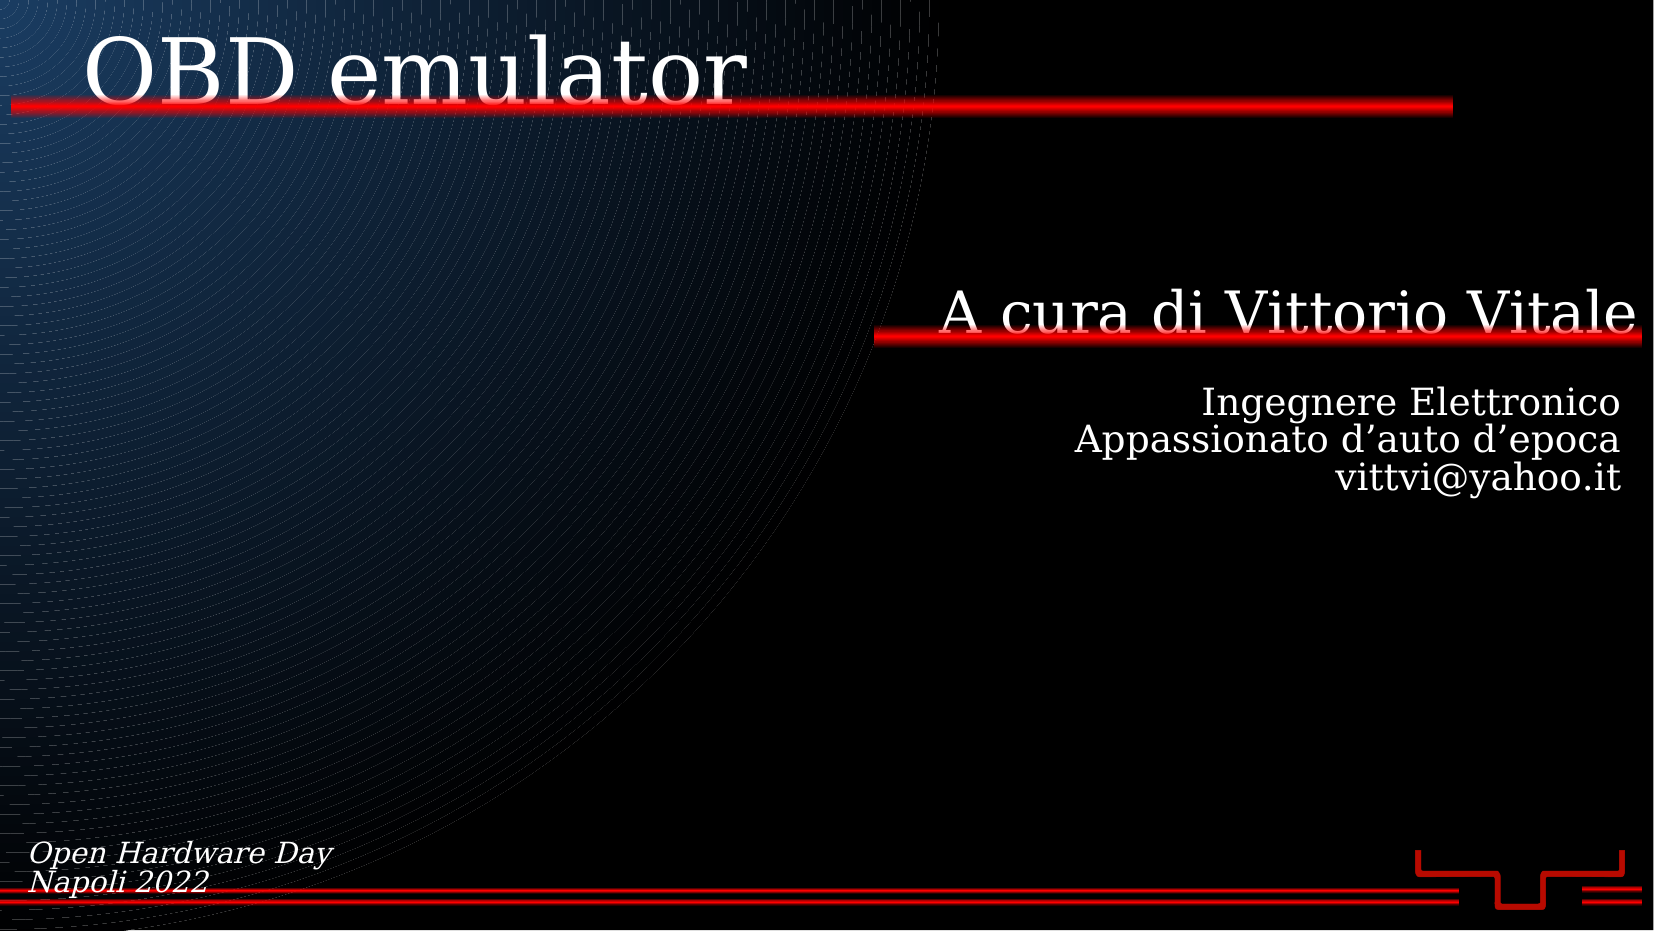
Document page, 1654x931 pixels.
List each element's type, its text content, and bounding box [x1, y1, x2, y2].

text_box [390, 887, 1459, 894]
text_box Open Hardware Day Napoli 2022 [11, 832, 390, 898]
text_box A cura di Vittorio Vitale [921, 259, 1654, 373]
text_box [874, 324, 1642, 349]
text_box Ingegnere Elettronico Appassionato d’auto d’epoca vittvi@yahoo.it [791, 378, 1654, 562]
text_box [0, 898, 1459, 906]
picture [1415, 850, 1625, 910]
text_box [1582, 898, 1642, 906]
title OBD emulator [82, 31, 1571, 124]
text_box [0, 887, 11, 894]
text_box [1582, 885, 1642, 893]
text_box [11, 94, 1453, 119]
